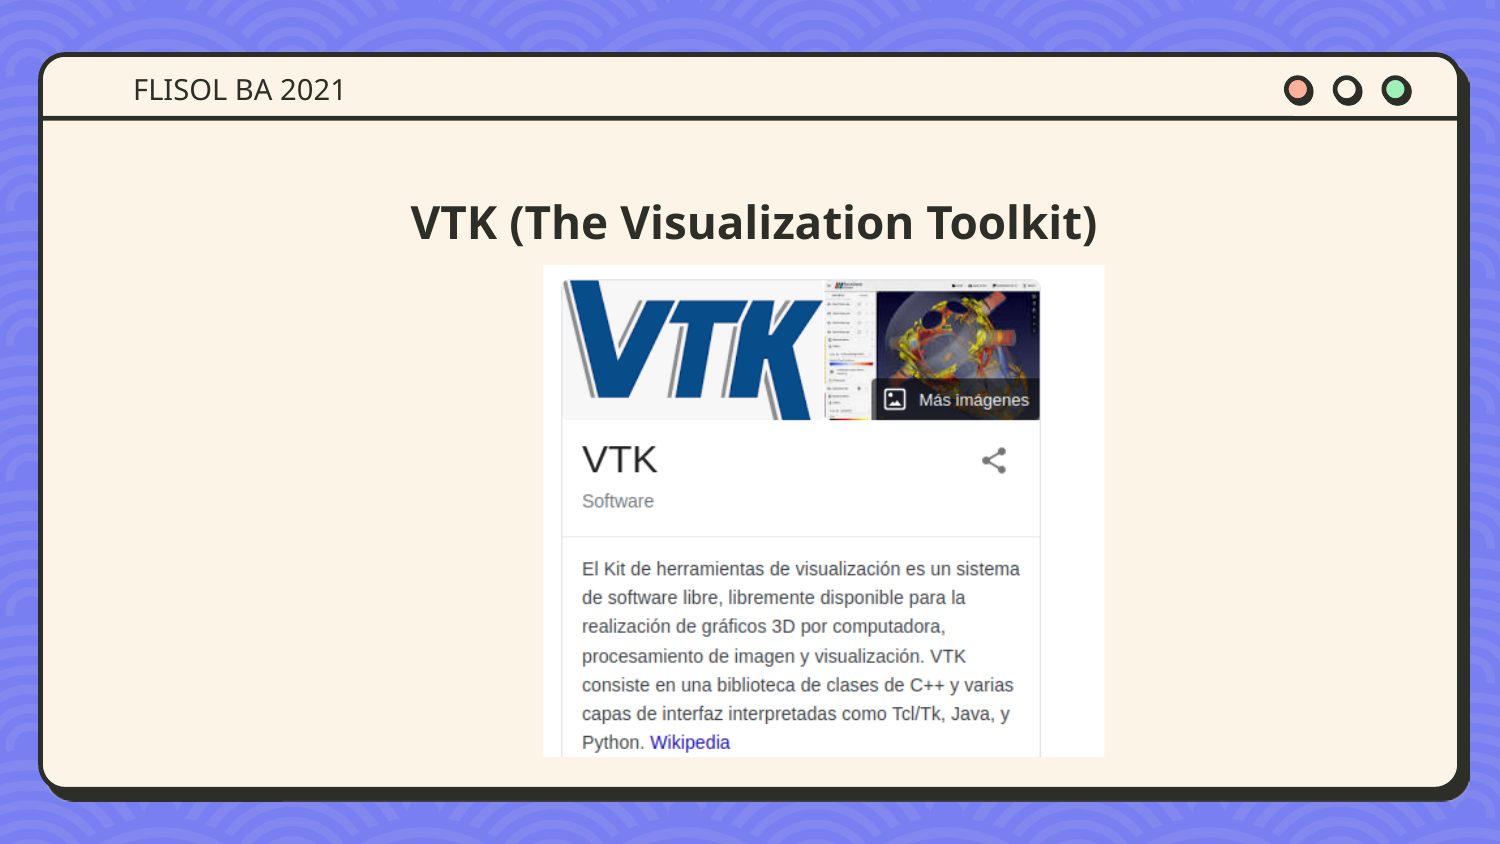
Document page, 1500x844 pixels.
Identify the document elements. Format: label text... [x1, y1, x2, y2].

subtitle VTK (The Visualization Toolkit) [395, 177, 1241, 265]
text_box FLISOL BA 2021 [118, 61, 809, 116]
picture [0, 0, 1500, 844]
